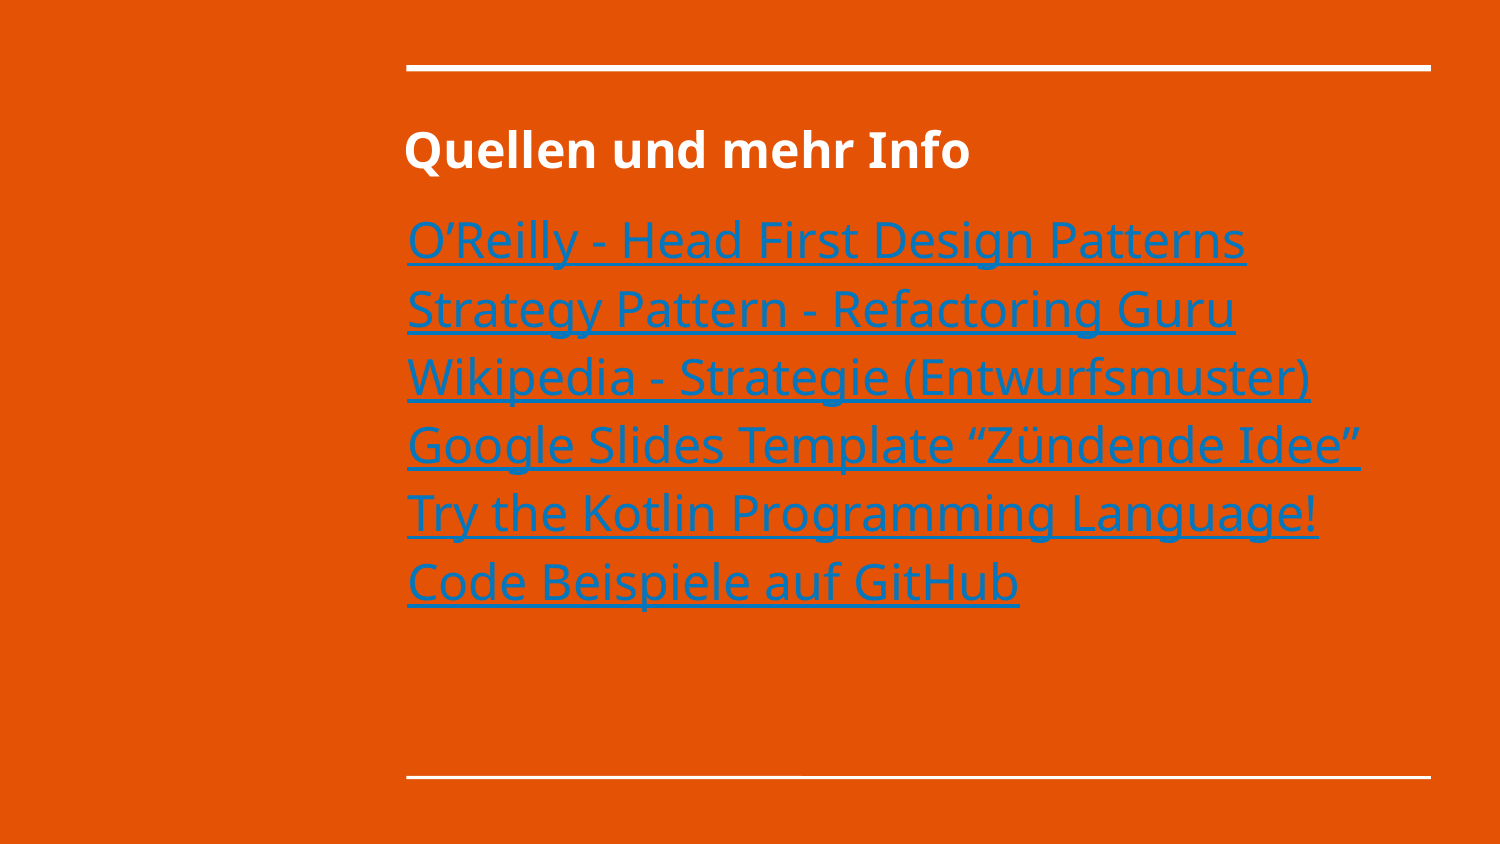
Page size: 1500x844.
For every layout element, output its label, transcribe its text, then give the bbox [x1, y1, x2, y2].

title Quellen und mehr Info [389, 103, 1428, 194]
subtitle O’Reilly - Head First Design Patterns Strategy Pattern - Refactoring Guru Wikipedia - Strategie (Entwurfsmuster) Google Slides Template “Zündende Idee” Try the Kotlin Programming Language! Code Beispiele auf GitHub [392, 193, 1431, 735]
